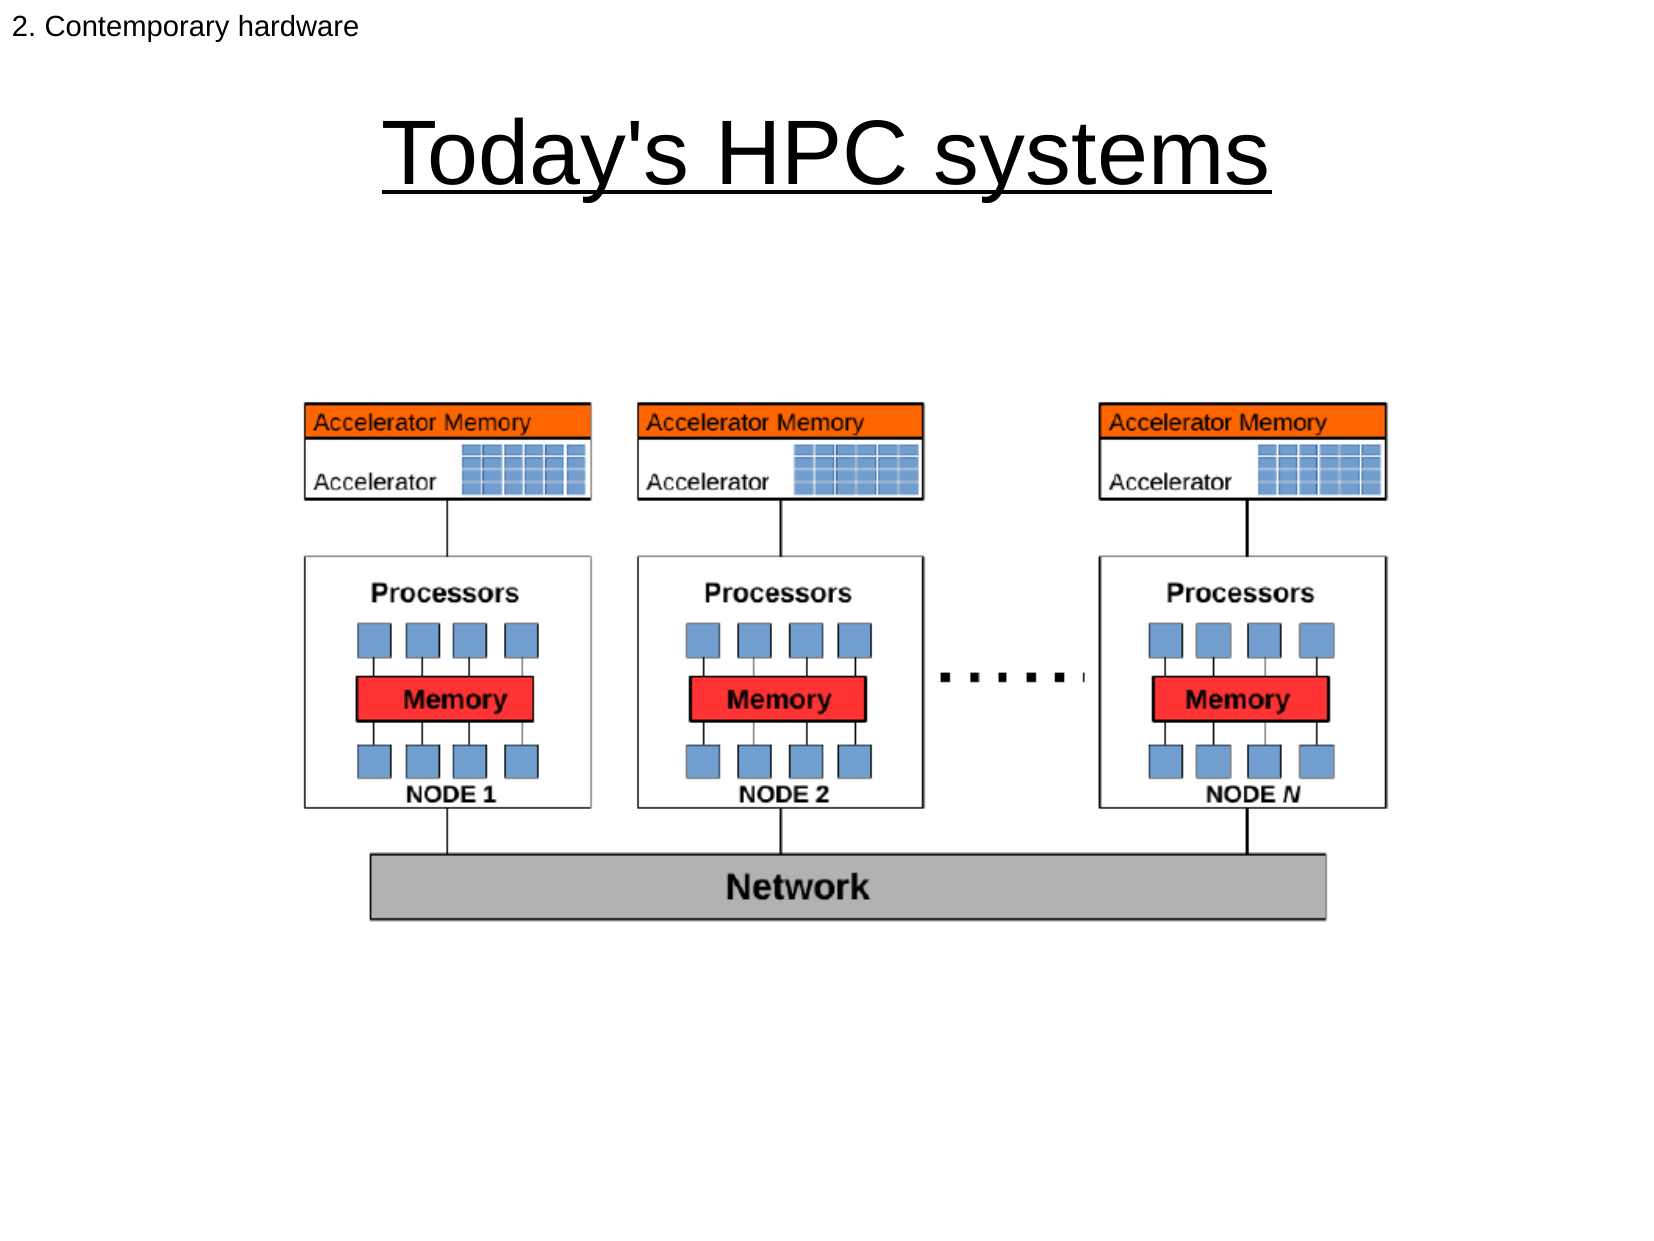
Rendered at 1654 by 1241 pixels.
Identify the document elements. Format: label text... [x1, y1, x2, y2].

picture [259, 365, 1443, 945]
text_box 2. Contemporary hardware [11, 8, 815, 44]
title Today's HPC systems [82, 49, 1571, 257]
